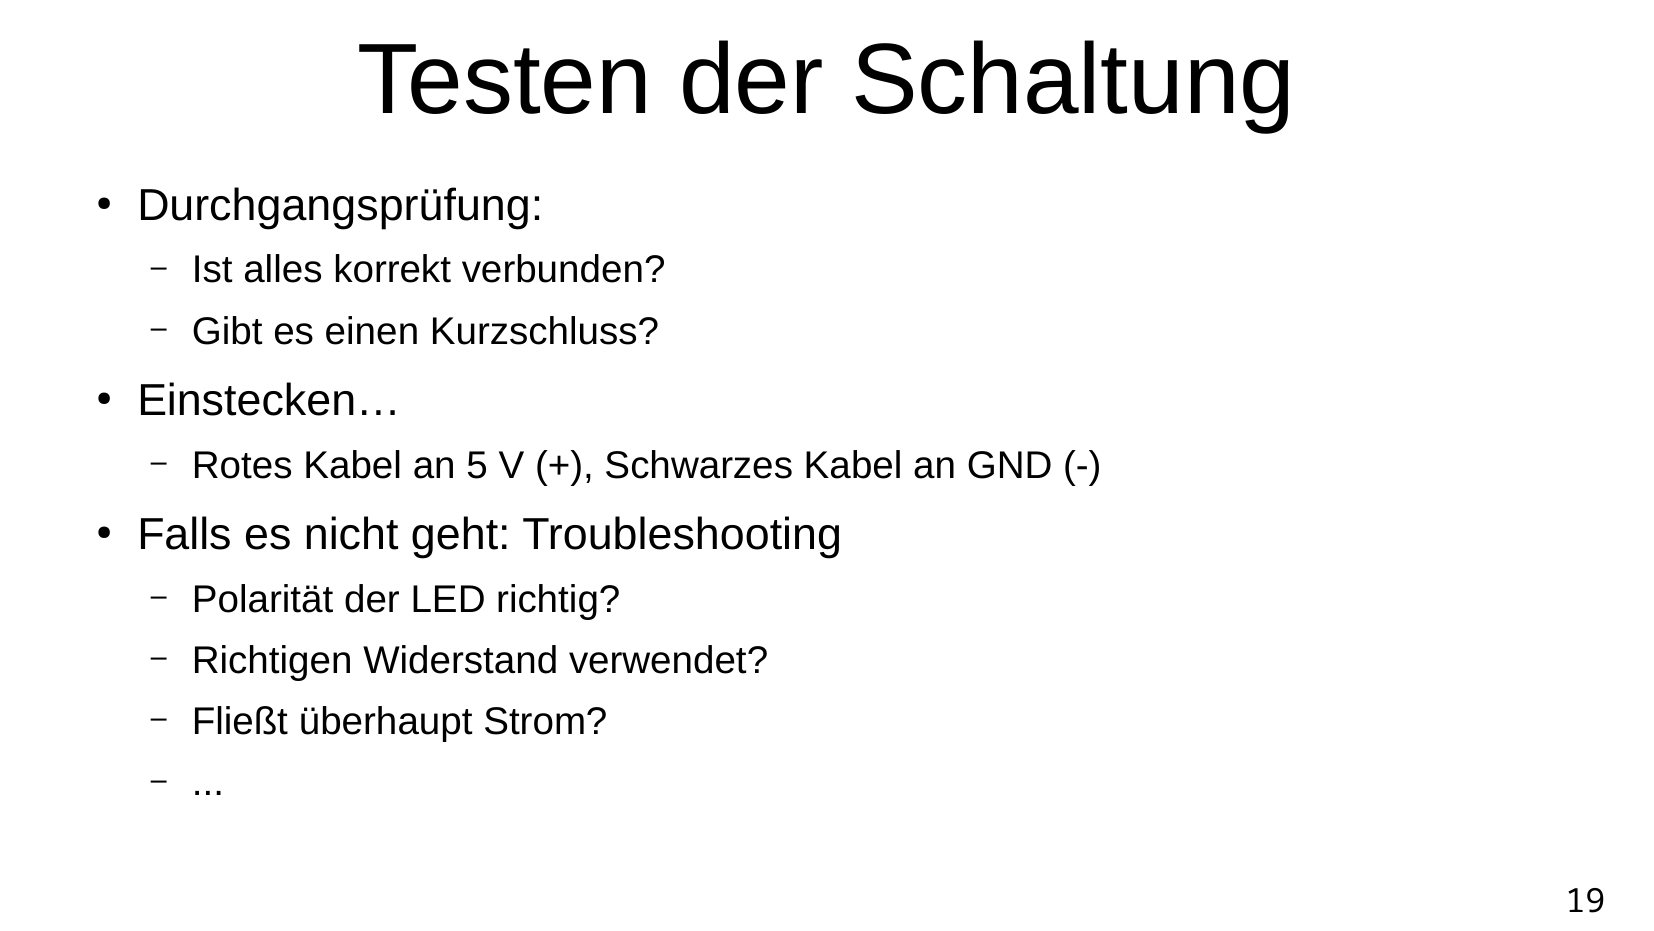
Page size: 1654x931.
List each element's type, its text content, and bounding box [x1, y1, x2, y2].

list Durchgangsprüfung: Ist alles korrekt verbunden? Gibt es einen Kurzschluss? Einstecken… Rotes Kabel an 5 V (+), Schwarzes Kabel an GND (-) Falls es nicht geht: Troubleshooting Polarität der LED richtig? Richtigen Widerstand verwendet? Fließt überhaupt Strom? ... [82, 180, 1571, 811]
title Testen der Schaltung [82, 1, 1571, 157]
